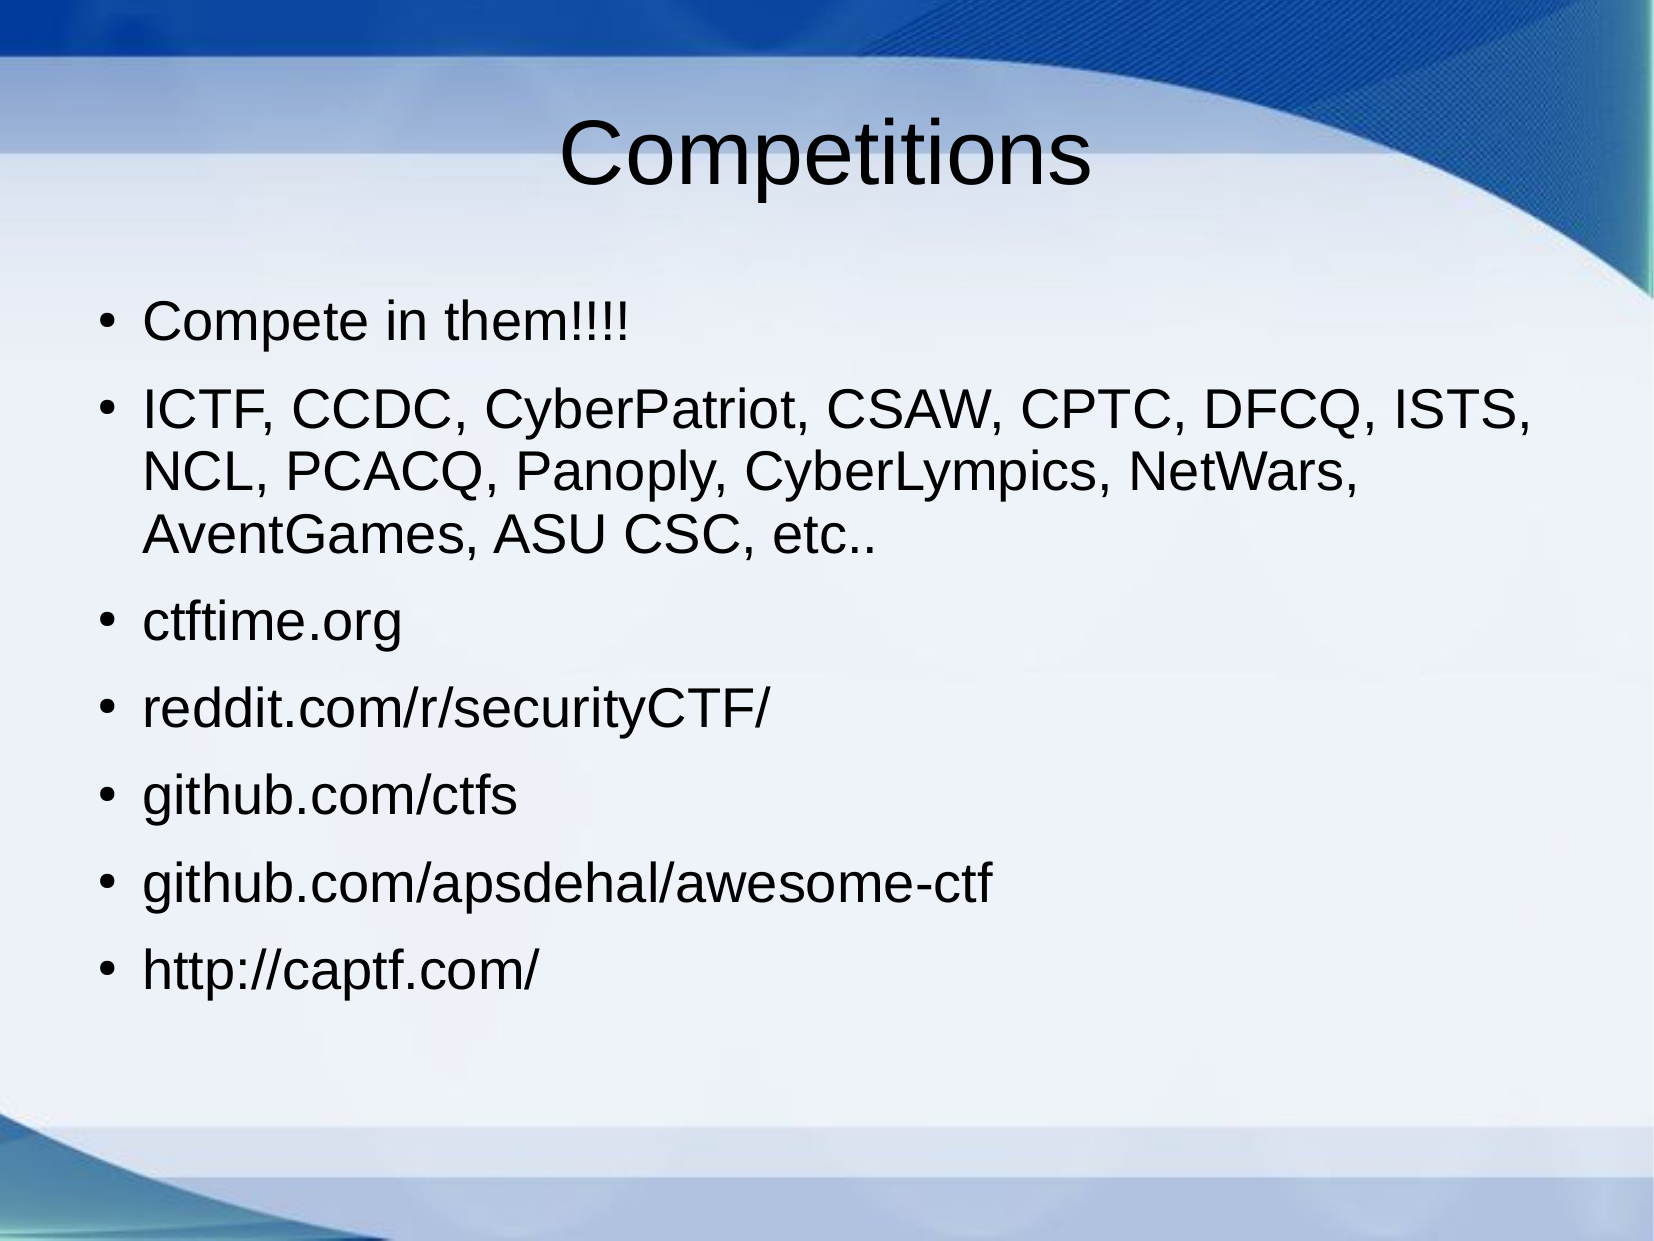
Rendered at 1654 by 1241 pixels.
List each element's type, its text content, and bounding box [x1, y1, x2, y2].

list Compete in them!!!! ICTF, CCDC, CyberPatriot, CSAW, CPTC, DFCQ, ISTS, NCL, PCACQ, Panoply, CyberLympics, NetWars, AventGames, ASU CSC, etc.. ctftime.org reddit.com/r/securityCTF/ github.com/ctfs github.com/apsdehal/awesome-ctf http://captf.com/ [82, 290, 1571, 1010]
title Competitions [82, 49, 1571, 257]
picture [0, 0, 1654, 1241]
